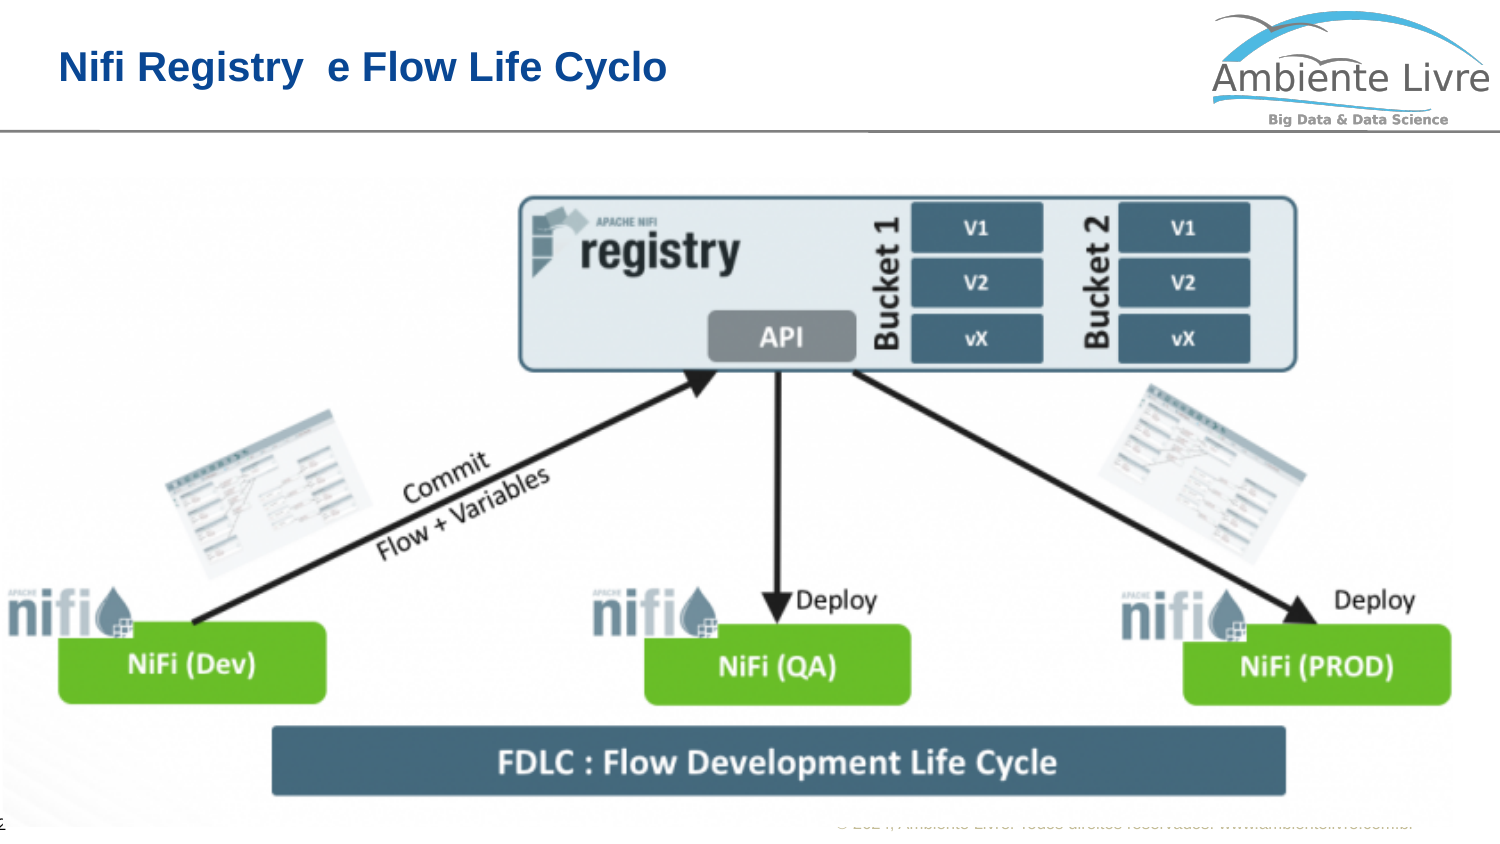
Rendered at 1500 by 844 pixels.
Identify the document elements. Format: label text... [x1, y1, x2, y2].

picture [1212, 11, 1489, 127]
picture [2, 177, 1453, 827]
title Nifi Registry e Flow Life Cyclo [43, 8, 1127, 129]
